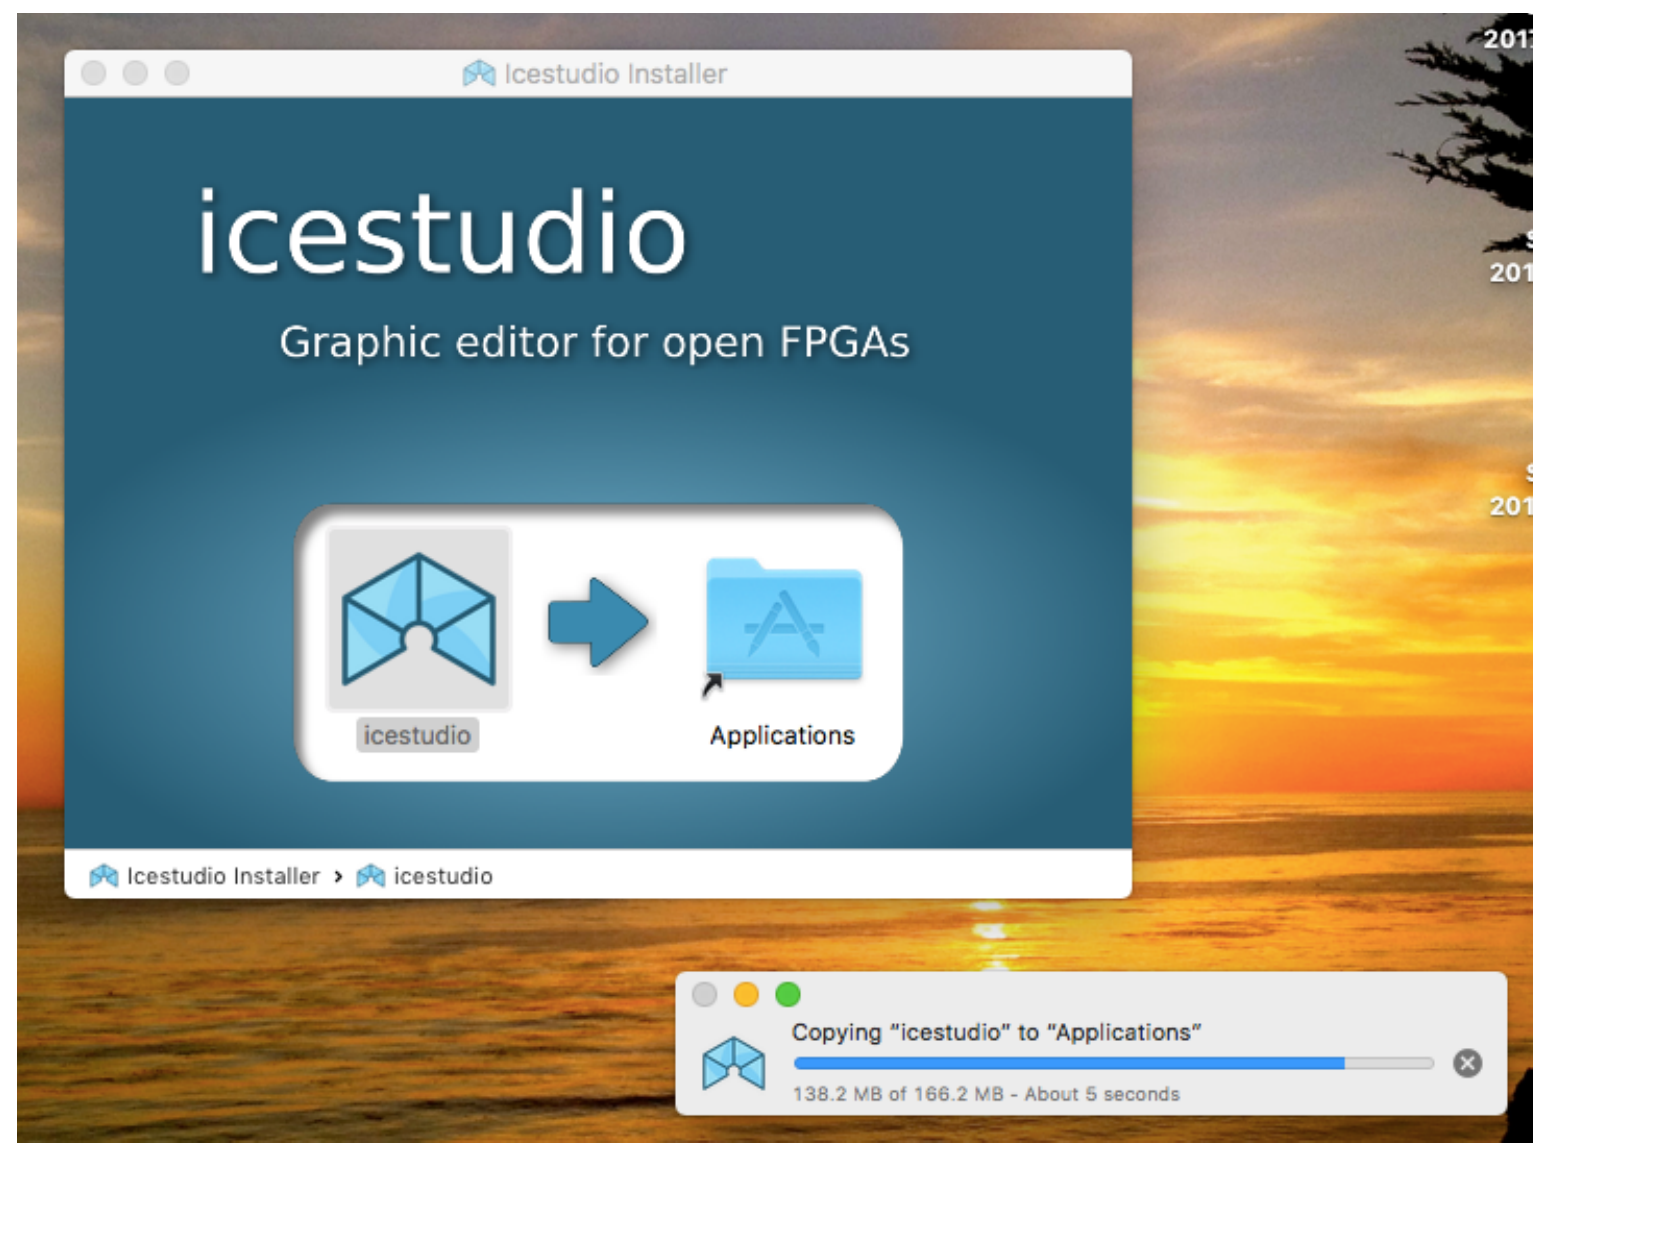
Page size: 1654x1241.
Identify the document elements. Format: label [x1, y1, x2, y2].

picture [17, 13, 1533, 1143]
